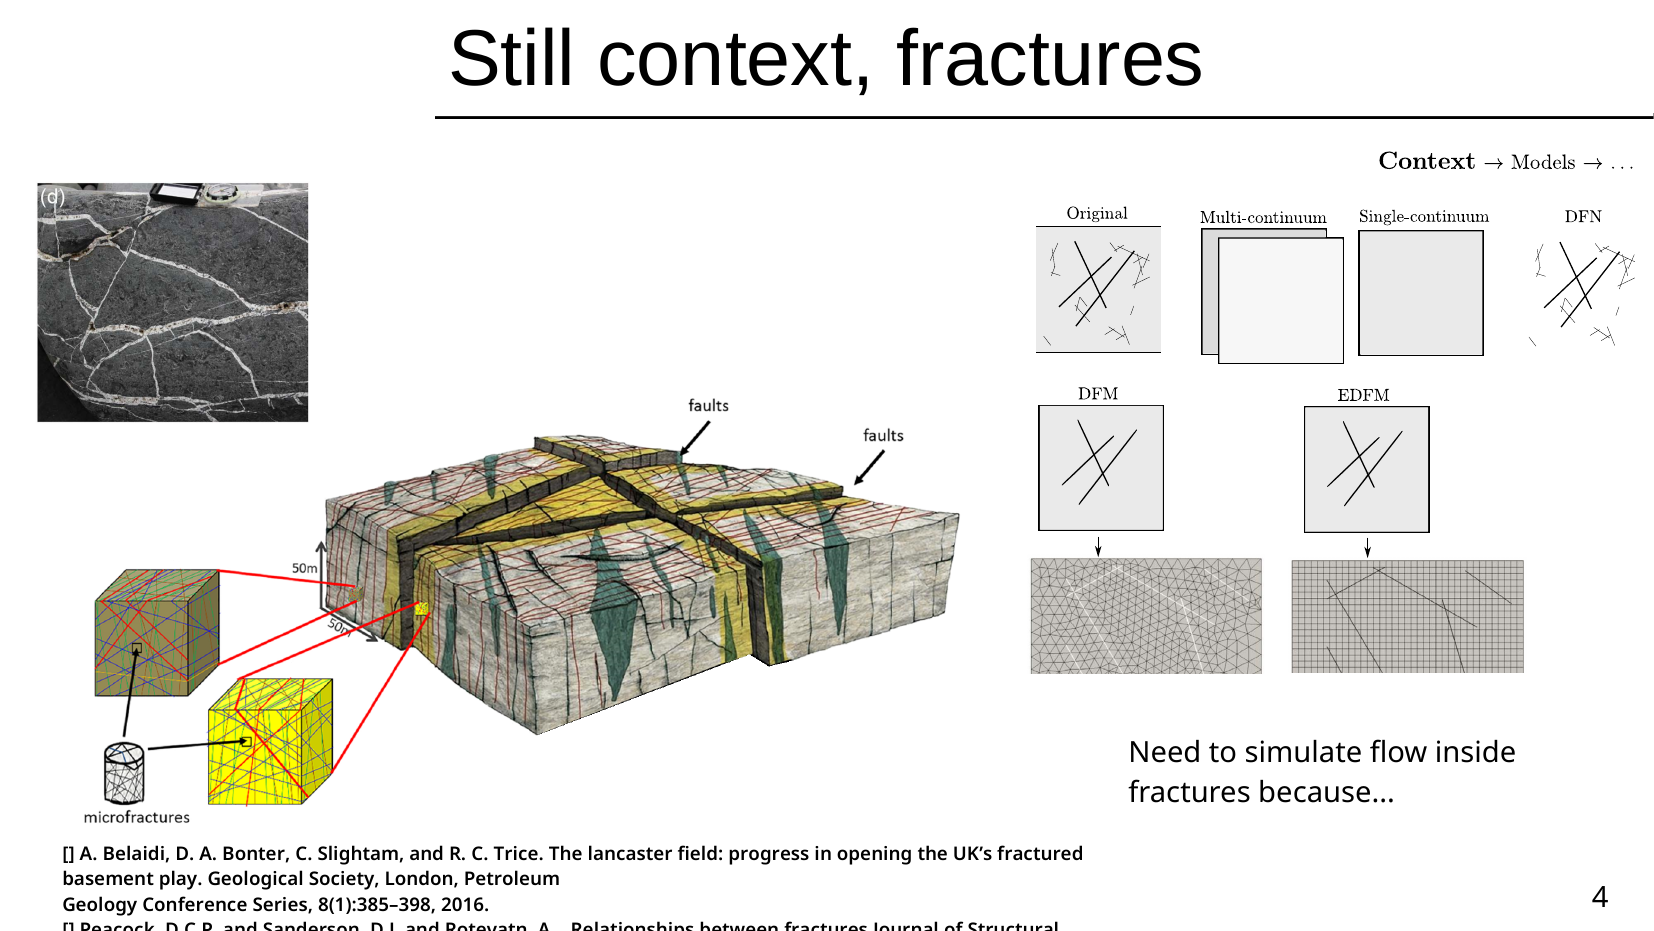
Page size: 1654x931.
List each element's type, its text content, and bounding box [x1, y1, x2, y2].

text_box Need to simulate flow inside fractures because... [1113, 723, 1598, 816]
text_box [] A. Belaidi, D. A. Bonter, C. Slightam, and R. C. Trice. The lancaster field: progress in opening the UK’s fractured basement play. Geological Society, London, Petroleum Geology Conference Series, 8(1):385–398, 2016. [] Peacock, D.C.P. and Sanderson, D.J. and Rotevatn, A. Relationships between fractures Journal of Structural Geology, volume 106, 2018 [62, 840, 1109, 931]
picture [1379, 151, 1633, 170]
picture [35, 181, 975, 824]
title Still context, fractures [0, 0, 1654, 117]
picture [1027, 206, 1635, 674]
